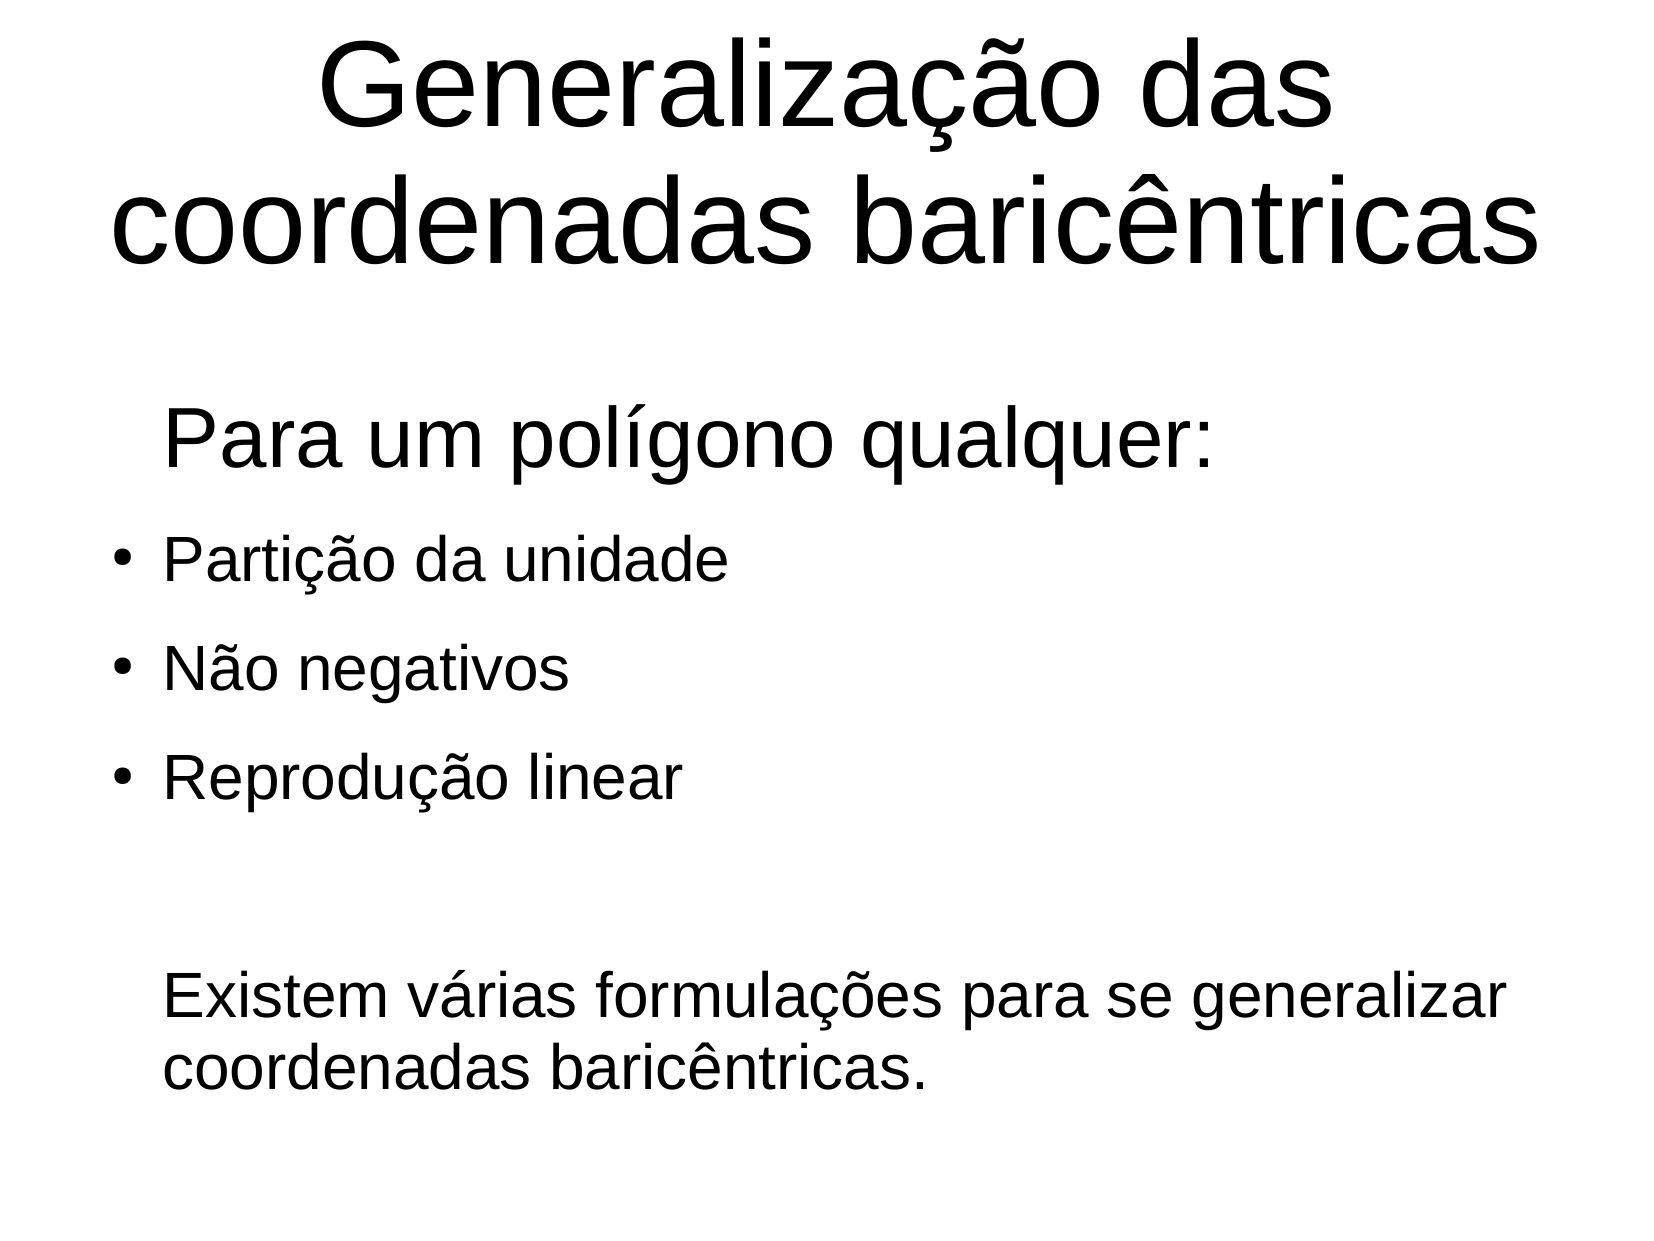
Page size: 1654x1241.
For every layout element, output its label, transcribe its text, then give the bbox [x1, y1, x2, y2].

title Generalização das coordenadas baricêntricas [82, 16, 1571, 290]
list Para um polígono qualquer: Partição da unidade Não negativos Reprodução linear Existem várias formulações para se generalizar coordenadas baricêntricas. [94, 389, 1583, 1109]
